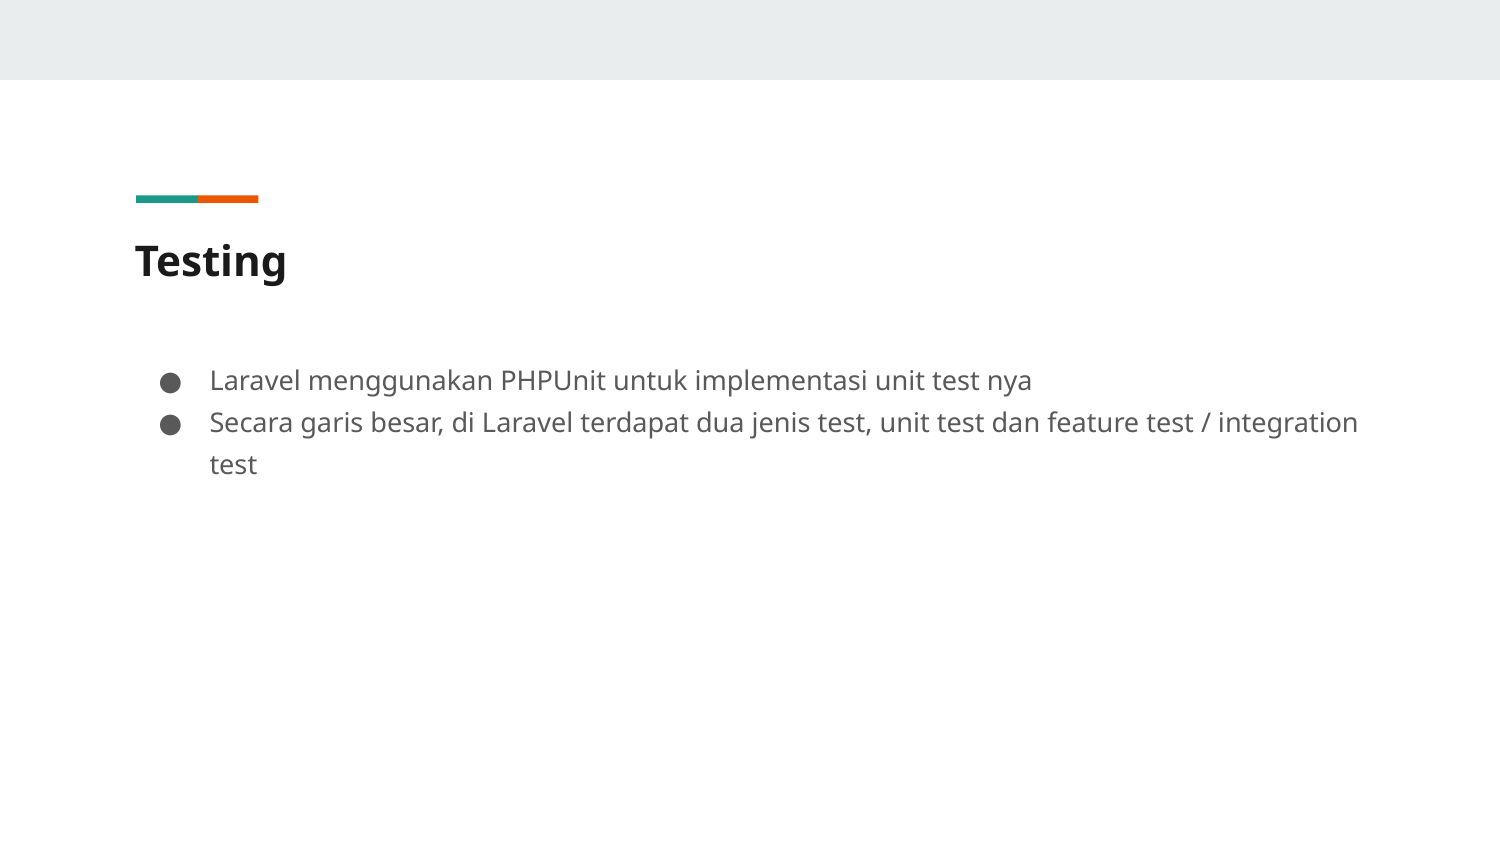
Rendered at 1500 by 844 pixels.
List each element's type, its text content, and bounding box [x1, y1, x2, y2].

list Laravel menggunakan PHPUnit untuk implementasi unit test nya Secara garis besar, di Laravel terdapat dua jenis test, unit test dan feature test / integration test [119, 341, 1381, 712]
title Testing [119, 216, 1381, 305]
